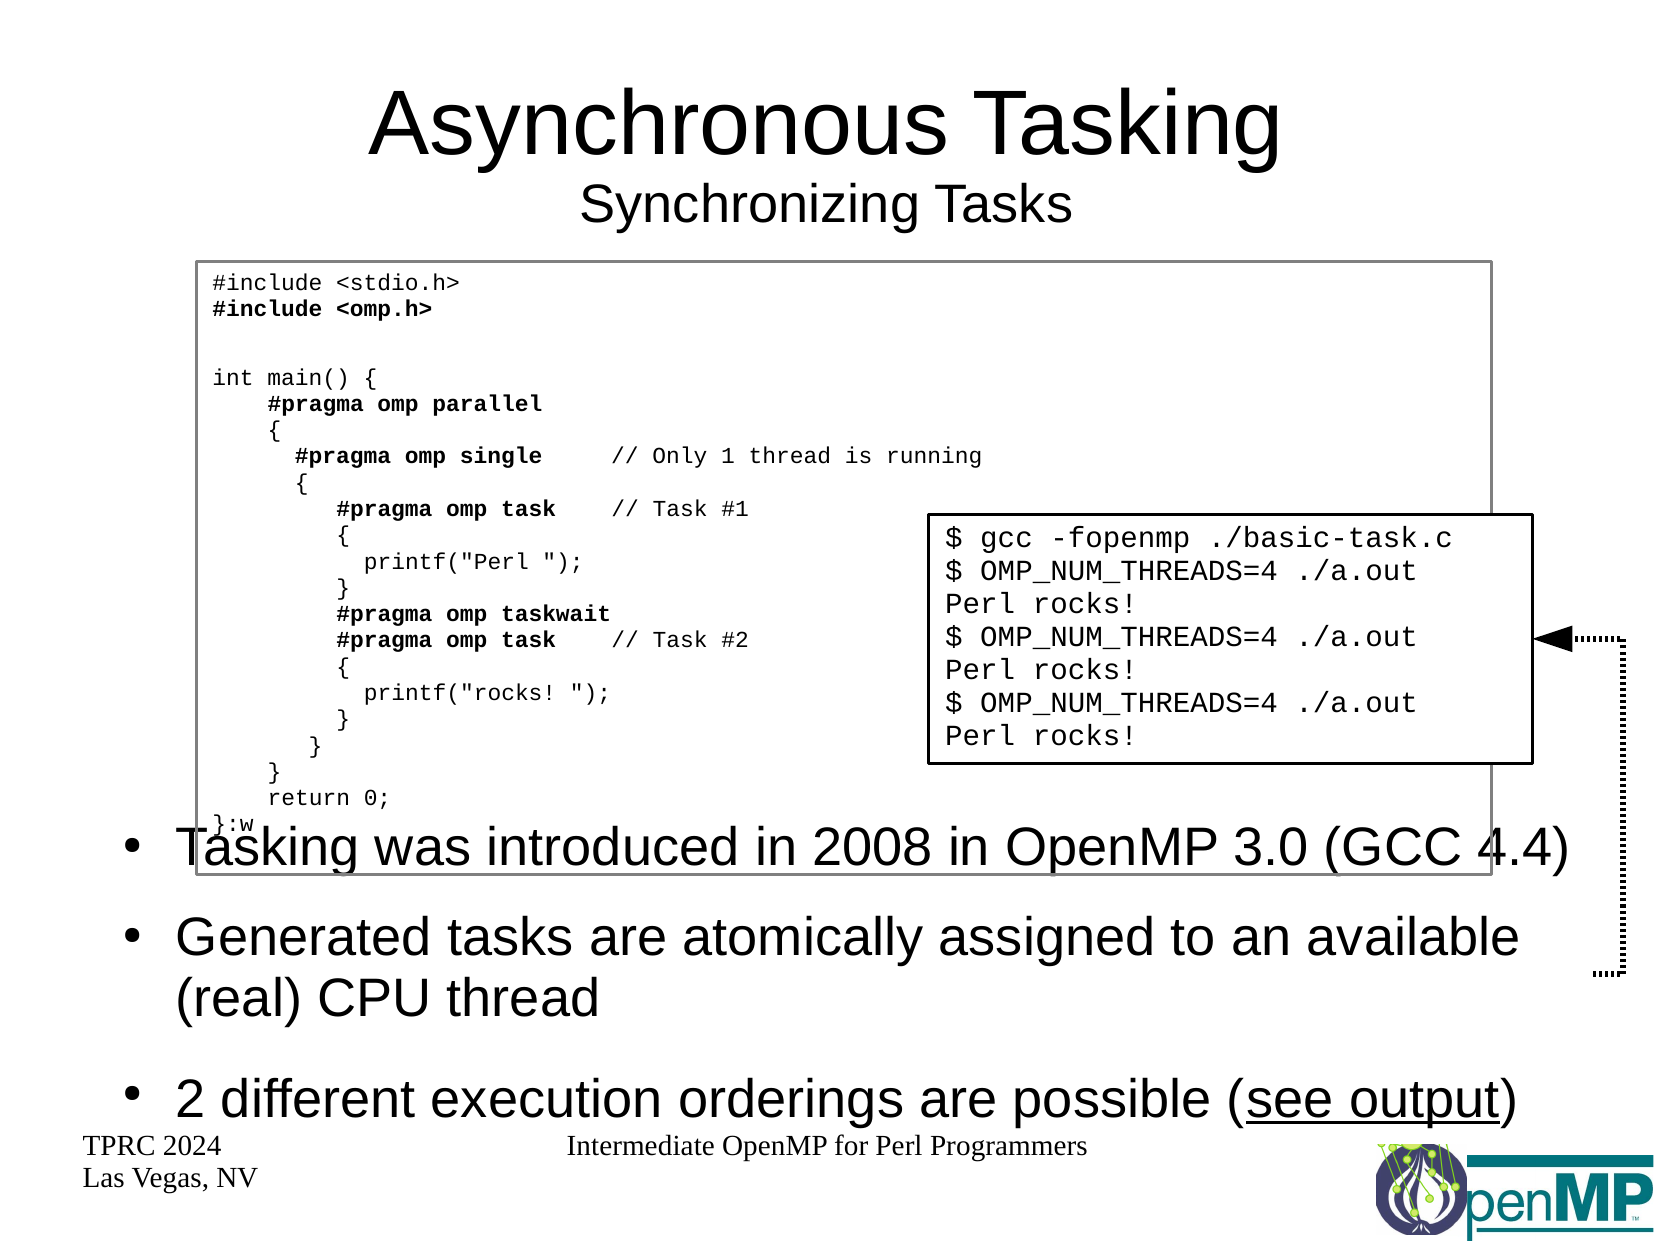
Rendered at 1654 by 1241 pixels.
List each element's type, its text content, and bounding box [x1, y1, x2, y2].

title Asynchronous Tasking Synchronizing Tasks [82, 49, 1571, 257]
text_box $ gcc -fopenmp ./basic-task.c $ OMP_NUM_THREADS=4 ./a.out Perl rocks! $ OMP_NUM_THREADS=4 ./a.out Perl rocks! $ OMP_NUM_THREADS=4 ./a.out Perl rocks! [928, 514, 1533, 738]
text_box #include <stdio.h> #include <omp.h> int main() { #pragma omp parallel { #pragma omp single // Only 1 thread is running { #pragma omp task // Task #1 { printf("Perl "); } #pragma omp taskwait #pragma omp task // Task #2 { printf("rocks! "); } } } return 0; }:w [196, 261, 1492, 800]
list Tasking was introduced in 2008 in OpenMP 3.0 (GCC 4.4) Generated tasks are atomically assigned to an available (real) CPU thread 2 different execution orderings are possible (see output) [105, 816, 1594, 1132]
picture [1376, 1144, 1654, 1241]
list Tasking was introduced in 2008 in OpenMP 3.0 (GCC 4.4) Generated tasks are atomically assigned to an available (real) CPU thread 2 different execution orderings are possible (see output) [198, 816, 1490, 873]
